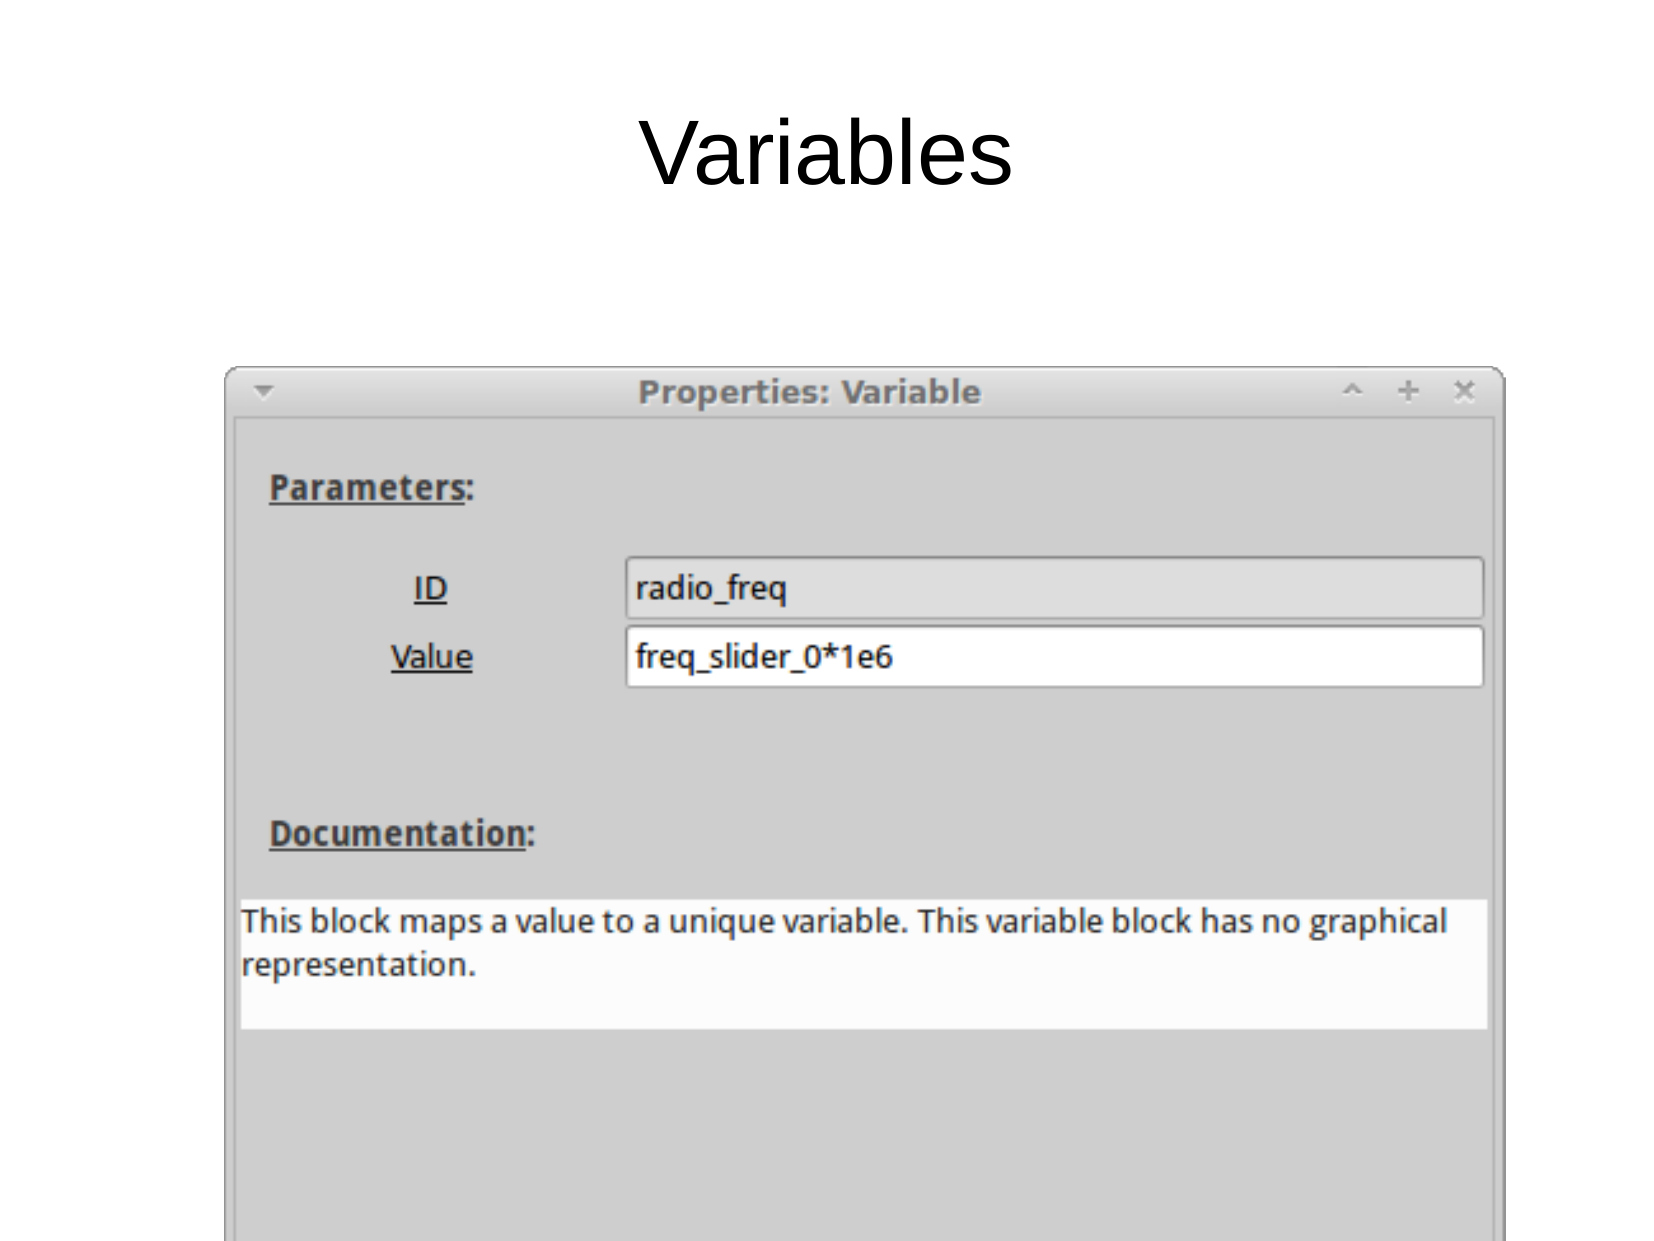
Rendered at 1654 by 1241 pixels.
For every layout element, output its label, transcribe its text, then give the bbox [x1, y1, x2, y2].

picture [224, 366, 1506, 1241]
title Variables [82, 49, 1571, 257]
